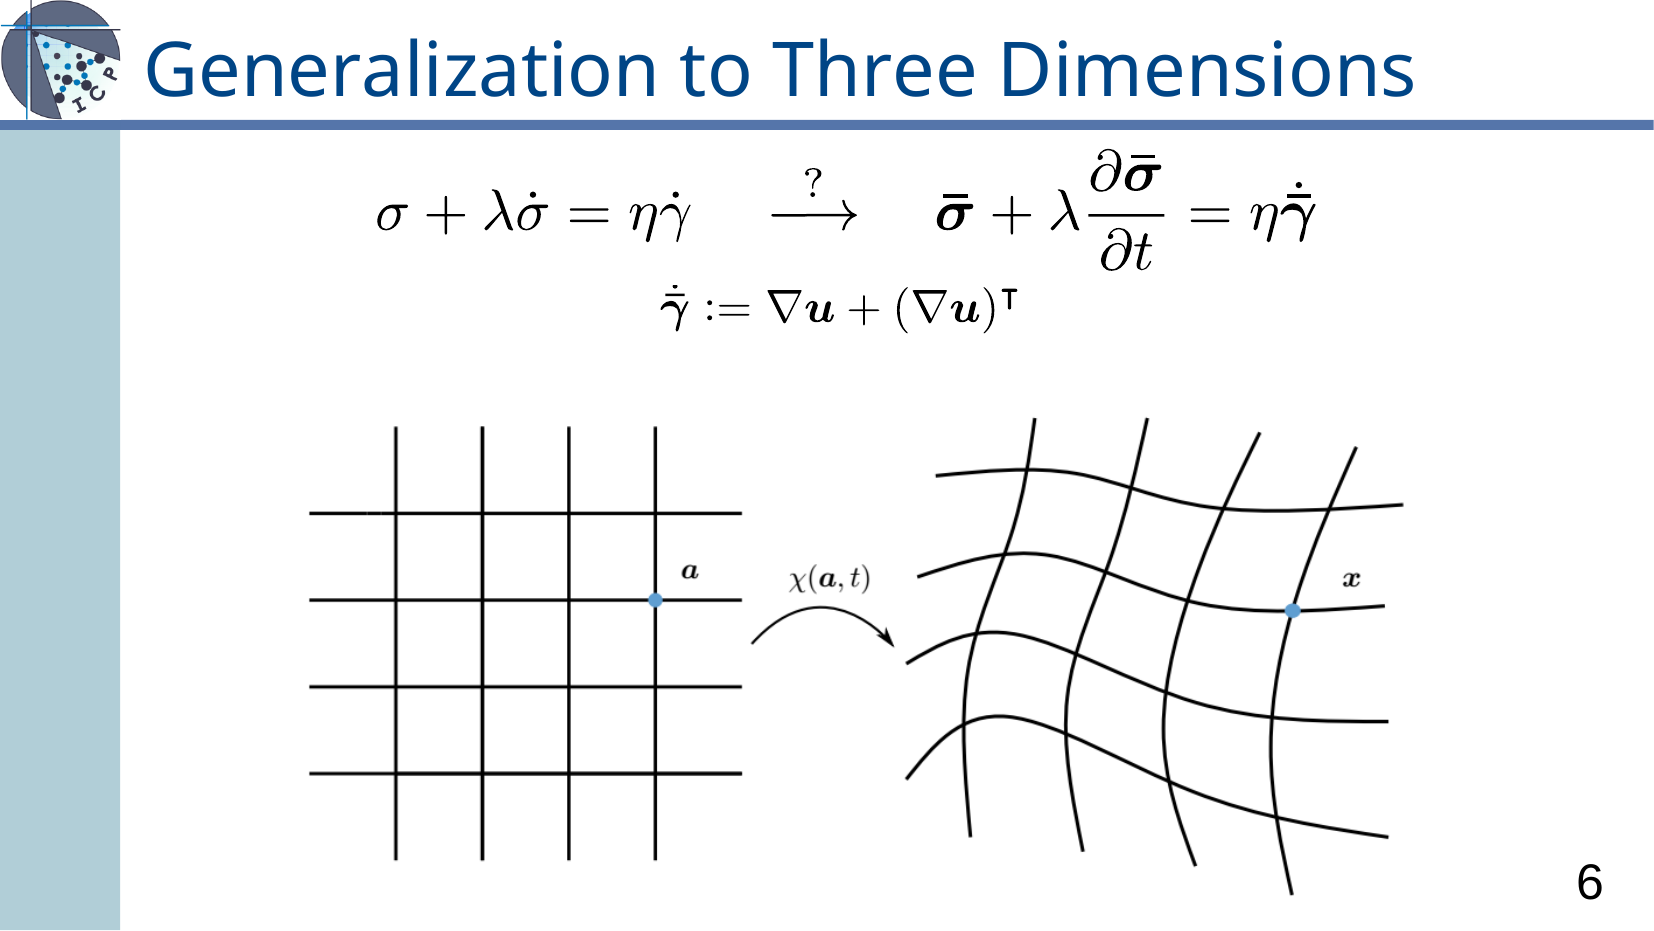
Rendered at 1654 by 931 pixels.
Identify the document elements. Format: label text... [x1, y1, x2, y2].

picture [285, 410, 1420, 914]
text_box [375, 148, 1318, 271]
picture [659, 285, 1021, 334]
picture [0, 0, 121, 120]
title Generalization to Three Dimensions [135, 0, 1636, 121]
